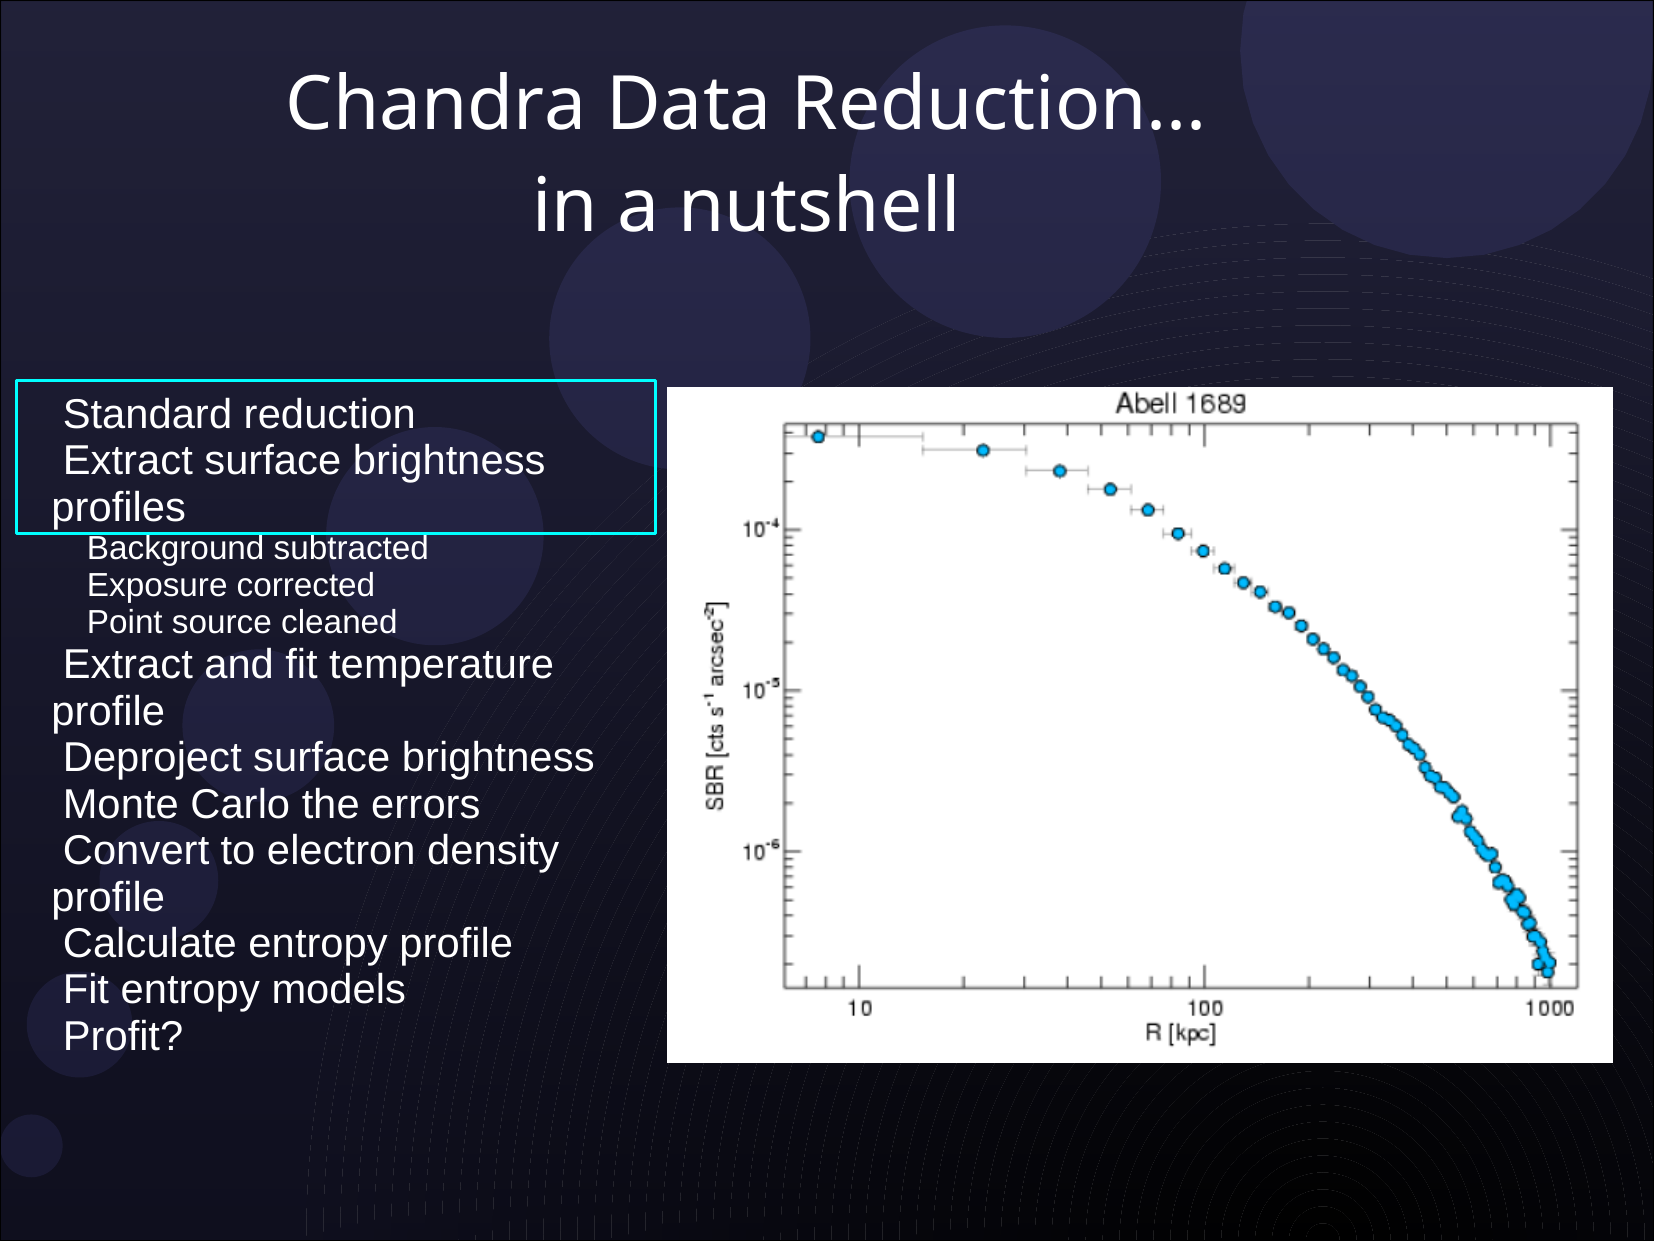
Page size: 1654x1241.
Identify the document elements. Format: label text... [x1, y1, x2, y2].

text_box Standard reduction Extract surface brightness profiles Background subtracted Exposure corrected Point source cleaned Extract and fit temperature profile Deproject surface brightness Monte Carlo the errors Convert to electron density profile Calculate entropy profile Fit entropy models Profit? [51, 390, 618, 532]
text_box Chandra Data Reduction... in a nutshell [284, 47, 1370, 263]
picture [667, 387, 1613, 1063]
text_box Standard reduction Extract surface brightness profiles Background subtracted Exposure corrected Point source cleaned Extract and fit temperature profile Deproject surface brightness Monte Carlo the errors Convert to electron density profile Calculate entropy profile Fit entropy models Profit? [51, 535, 618, 1060]
